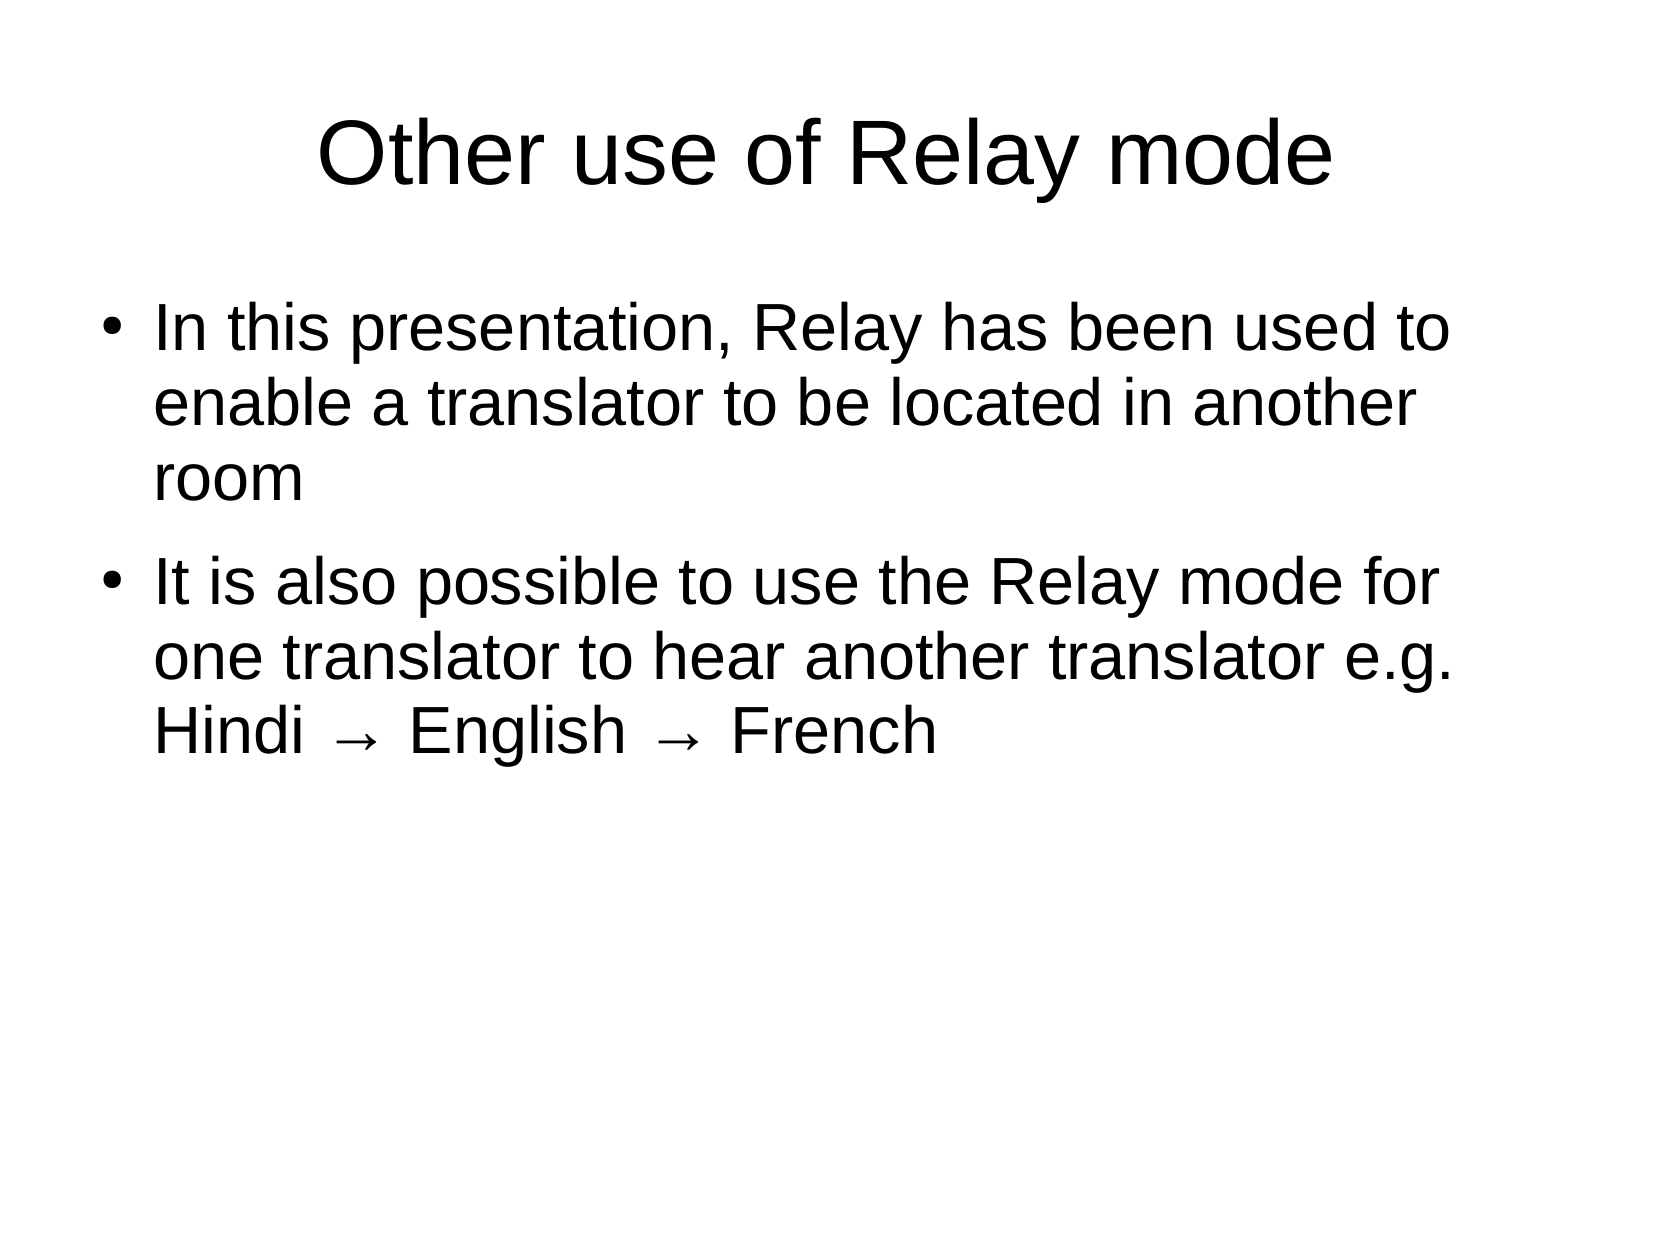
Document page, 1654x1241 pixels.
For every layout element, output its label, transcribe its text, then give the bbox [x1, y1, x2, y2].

title Other use of Relay mode [82, 49, 1571, 257]
list In this presentation, Relay has been used to enable a translator to be located in another room It is also possible to use the Relay mode for one translator to hear another translator e.g. Hindi → English → French [82, 290, 1571, 1010]
